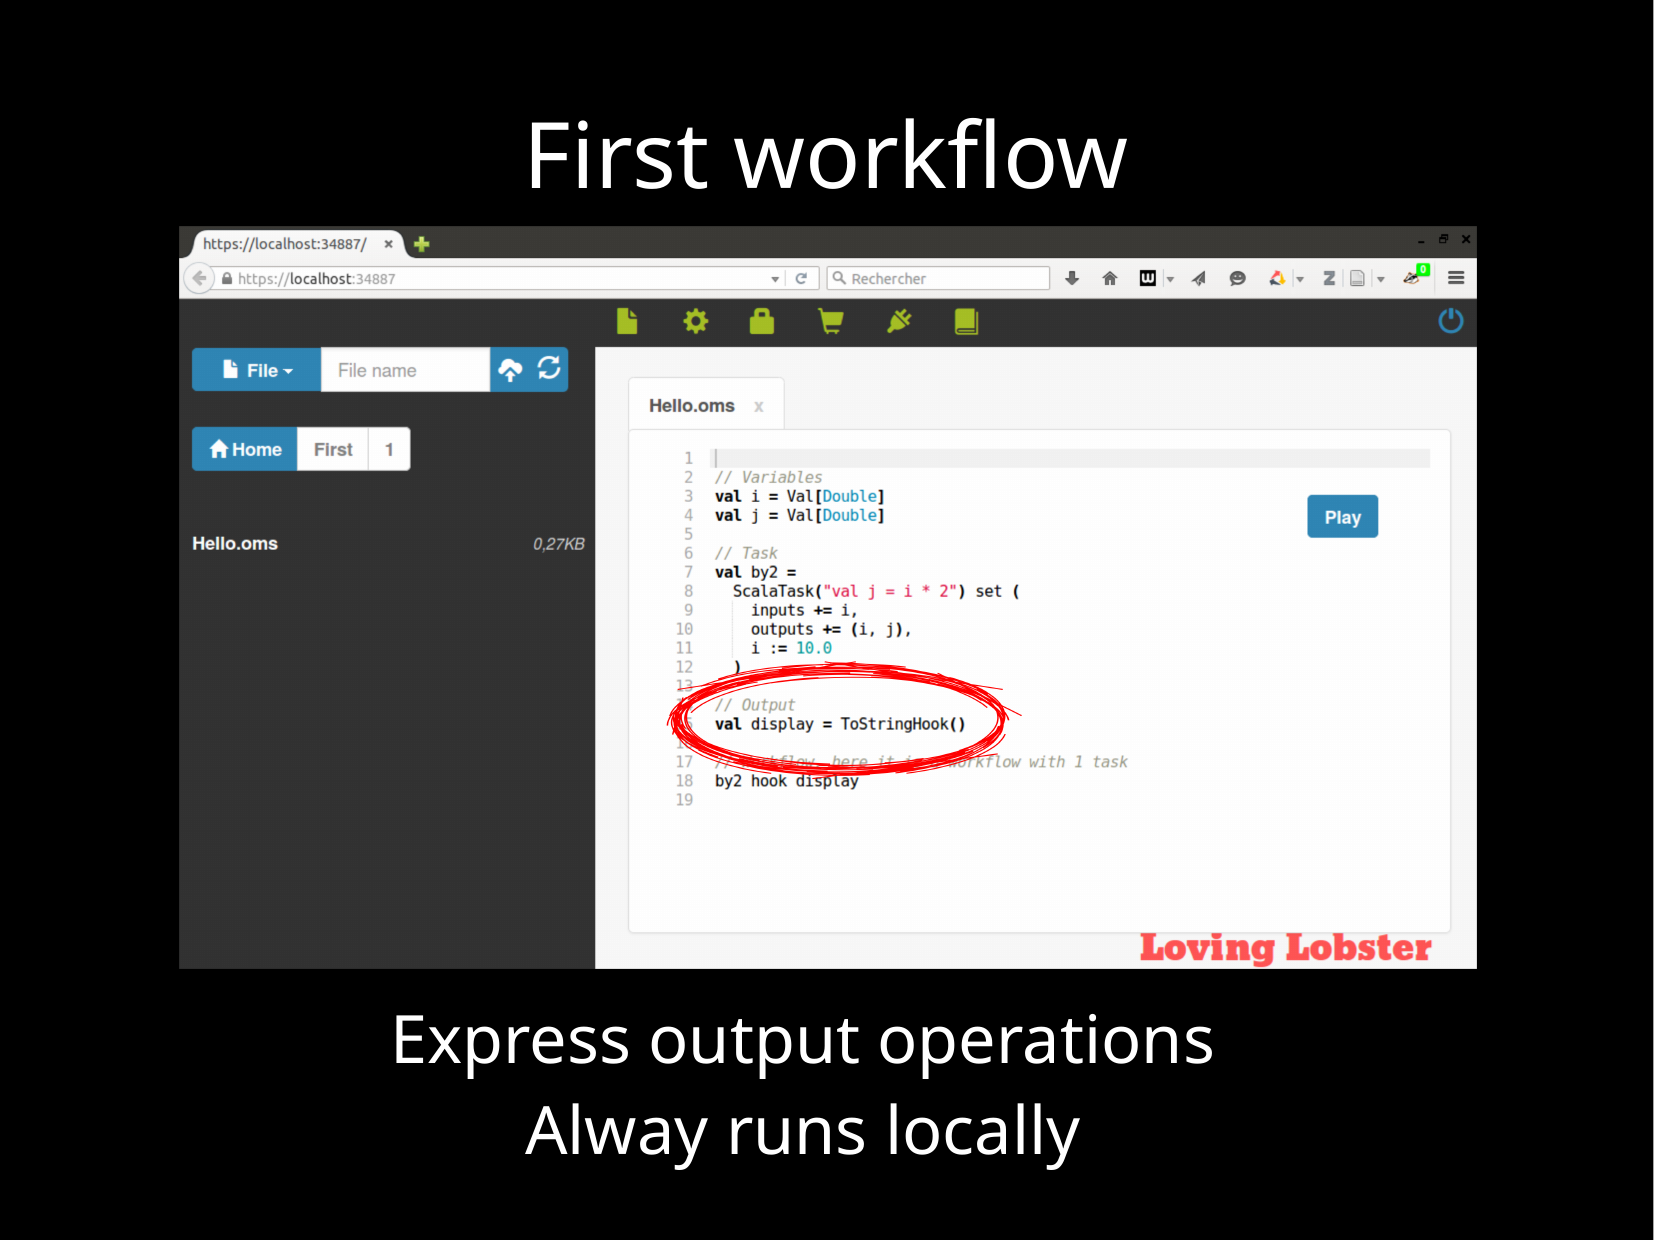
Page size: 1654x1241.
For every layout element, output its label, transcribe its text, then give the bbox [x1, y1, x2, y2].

title First workflow [82, 49, 1571, 257]
picture [179, 226, 1477, 969]
list Express output operations Alway runs locally [59, 992, 1548, 1222]
